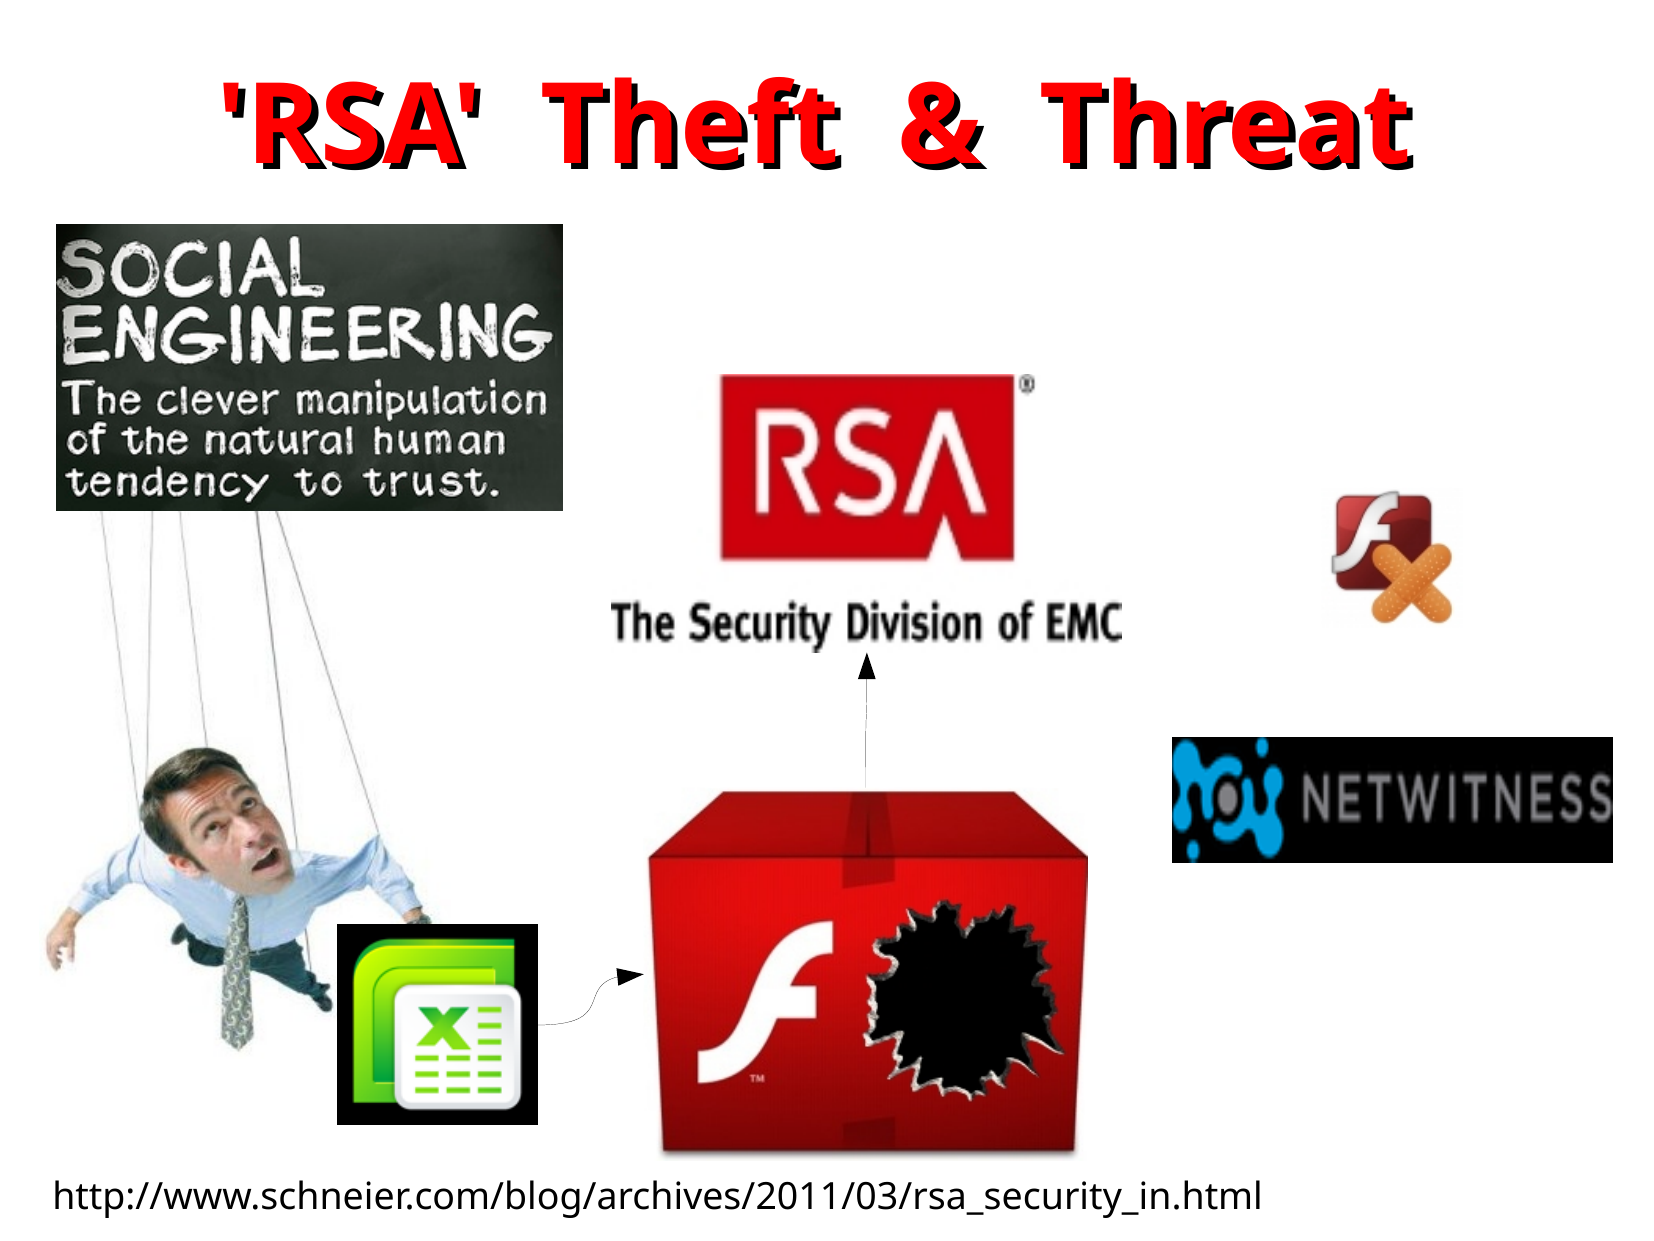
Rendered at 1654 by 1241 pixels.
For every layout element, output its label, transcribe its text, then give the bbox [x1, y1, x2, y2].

picture [1172, 737, 1613, 863]
text_box http://www.schneier.com/blog/archives/2011/03/rsa_security_in.html [37, 1162, 1501, 1231]
text_box 'RSA' Theft & Threat [202, 35, 1462, 200]
picture [1172, 777, 1178, 805]
picture [1321, 487, 1463, 629]
picture [611, 374, 1122, 653]
picture [39, 224, 563, 1126]
picture [643, 787, 1088, 1161]
